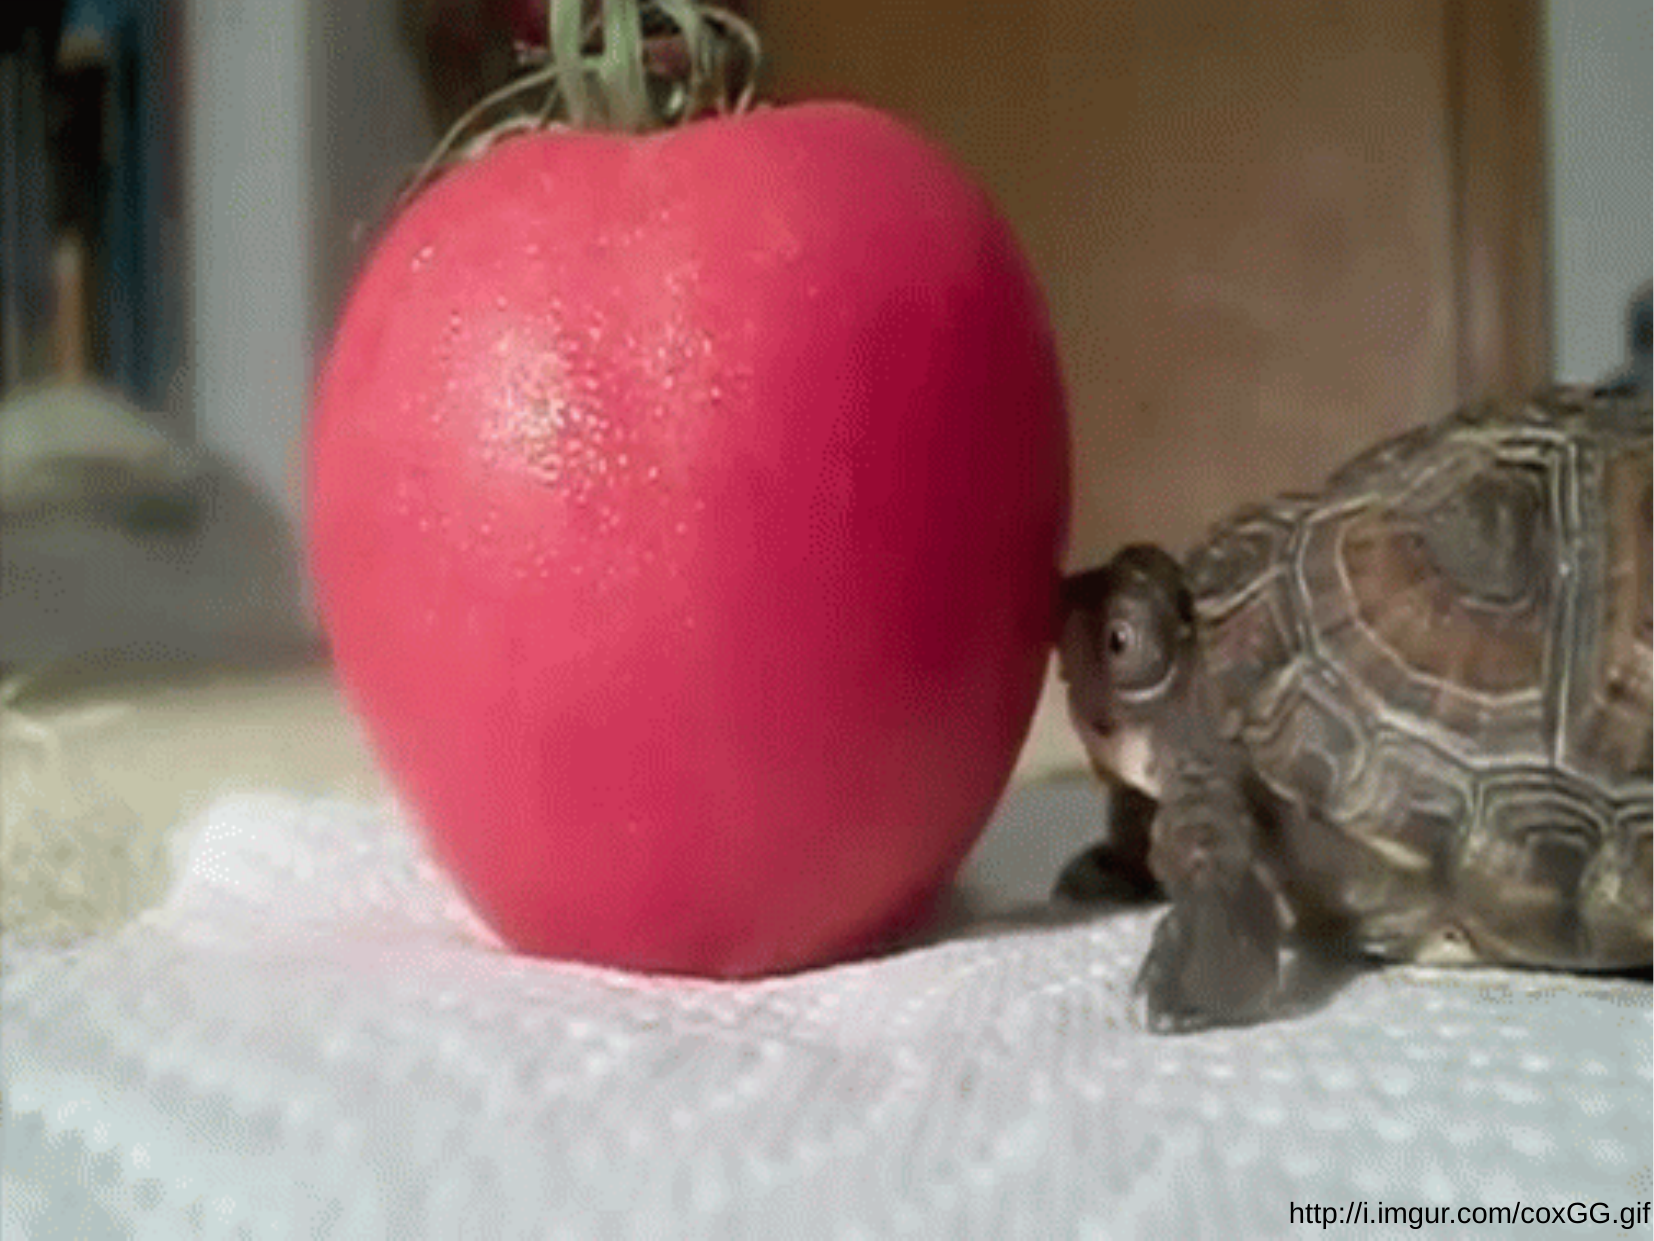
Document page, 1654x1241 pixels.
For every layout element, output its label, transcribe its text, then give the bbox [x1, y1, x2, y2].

picture [0, 0, 1654, 1241]
title http://i.imgur.com/coxGG.gif [1260, 1185, 1654, 1241]
